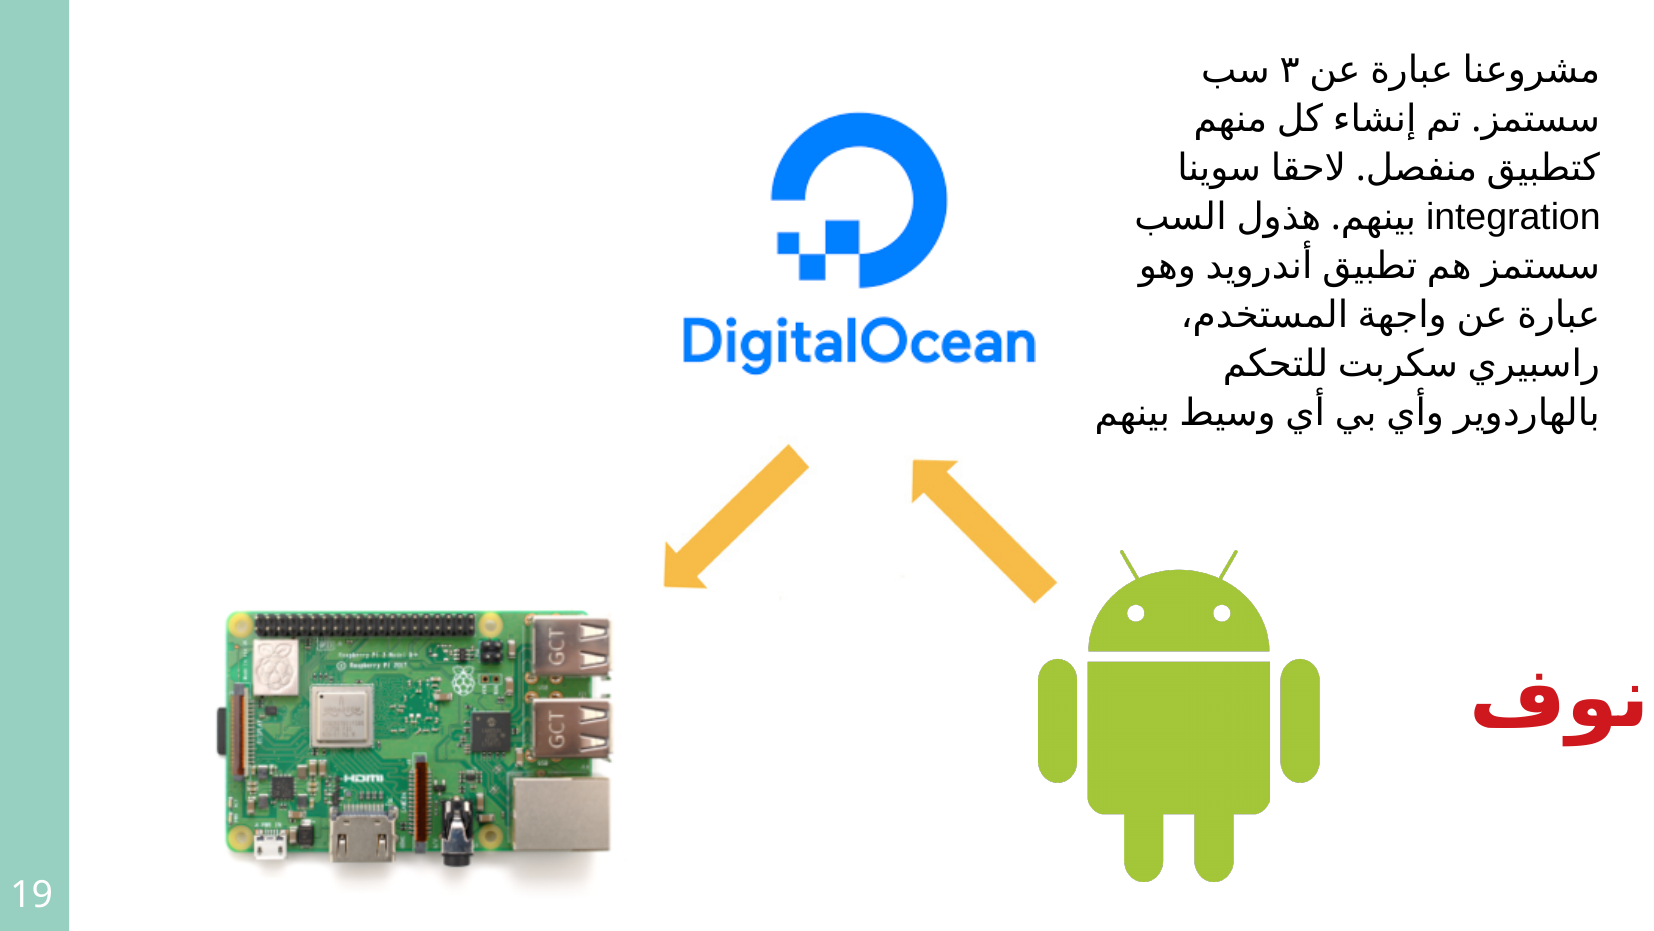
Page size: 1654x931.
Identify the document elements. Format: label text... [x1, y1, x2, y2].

text_box مشروعنا عبارة عن ٣ سب سستمز. تم إنشاء كل منهم كتطبيق منفصل. لاحقا سوينا integration بينهم. هذول السب سستمز هم تطبيق أندرويد وهو عبارة عن واجهة المستخدم، راسبيري سكربت للتحكم بالهاردوير وأي بي أي وسيط بينهم [1080, 42, 1617, 406]
text_box <number> [0, 860, 132, 931]
text_box نوف [1455, 645, 1600, 750]
text_box [0, 0, 70, 860]
picture [180, 68, 1321, 901]
